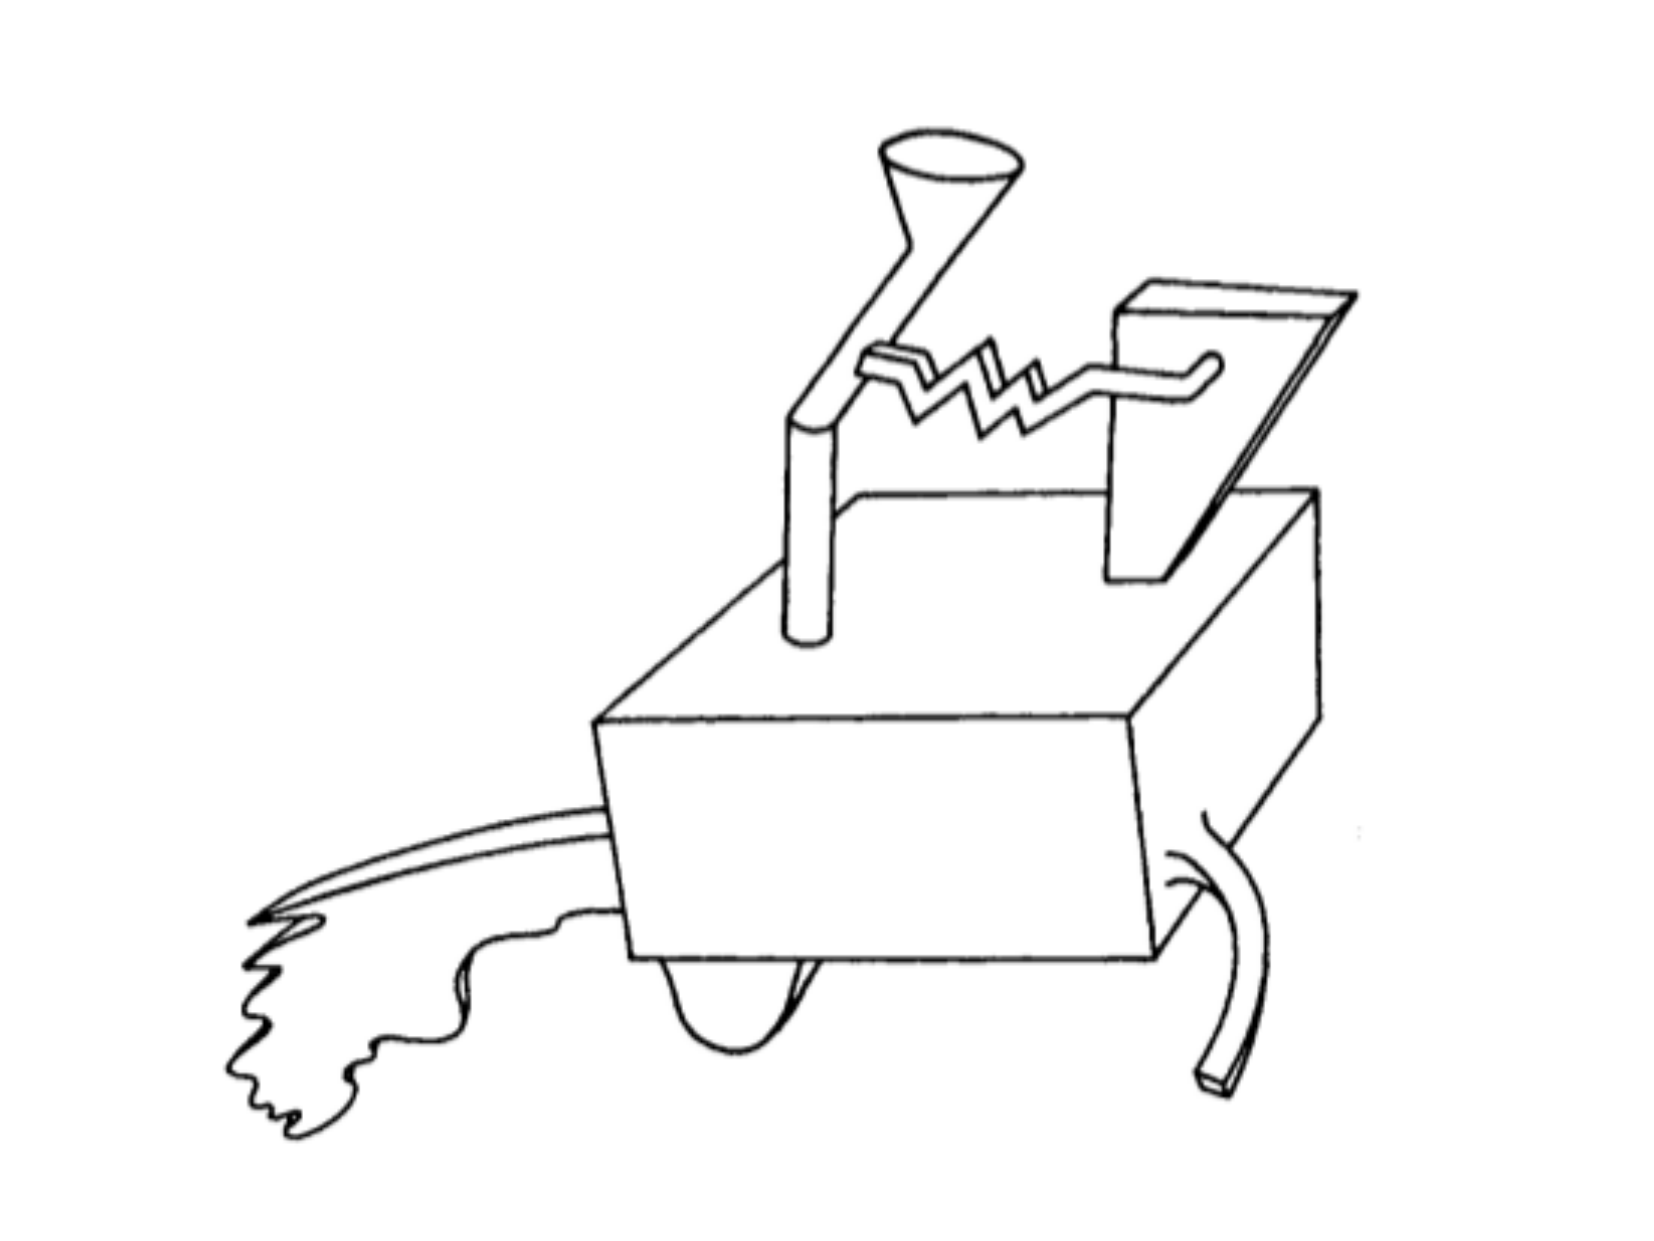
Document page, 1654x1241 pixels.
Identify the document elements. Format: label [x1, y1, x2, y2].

picture [146, 64, 1443, 1177]
